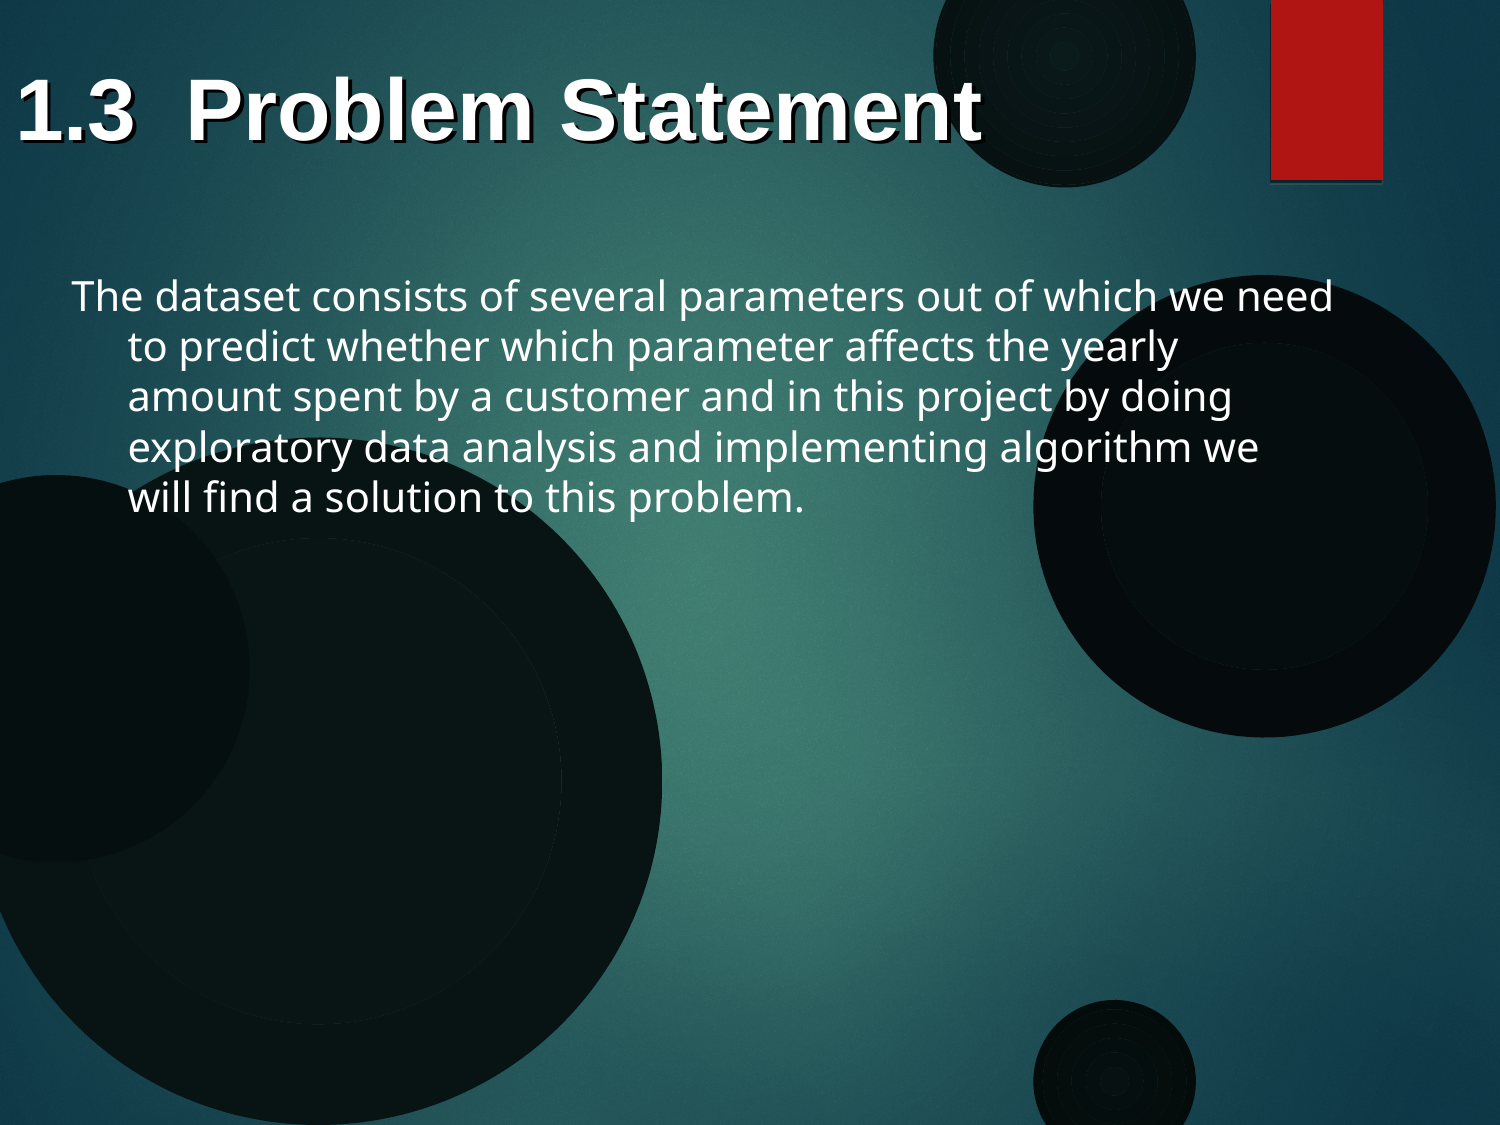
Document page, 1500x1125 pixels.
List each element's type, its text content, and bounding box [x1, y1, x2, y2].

title 1.3 Problem Statement [0, 45, 1351, 233]
list The dataset consists of several parameters out of which we need to predict whether which parameter affects the yearly amount spent by a customer and in this project by doing exploratory data analysis and implementing algorithm we will find a solution to this problem. [0, 262, 1351, 1005]
